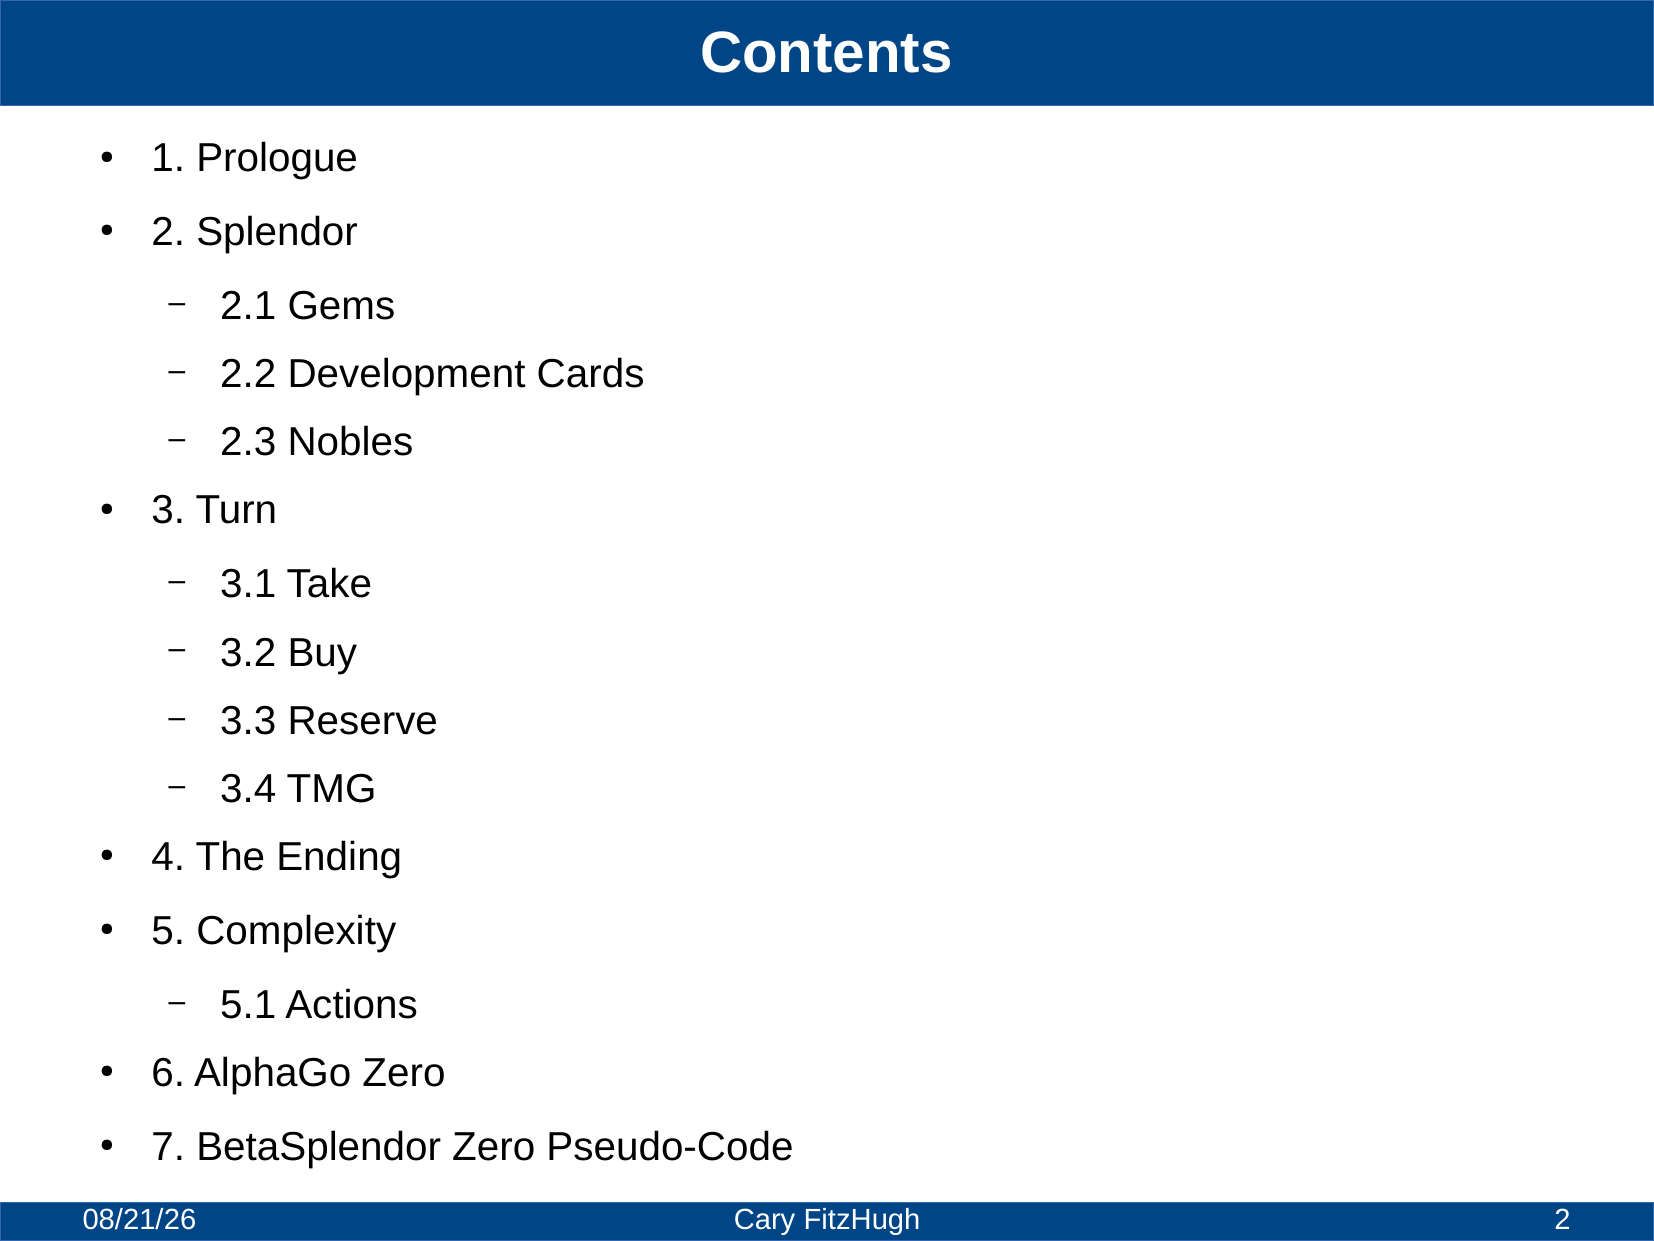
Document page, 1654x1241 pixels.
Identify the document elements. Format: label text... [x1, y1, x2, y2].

title Contents [0, 0, 1654, 106]
list 1. Prologue 2. Splendor 2.1 Gems 2.2 Development Cards 2.3 Nobles 3. Turn 3.1 Take 3.2 Buy 3.3 Reserve 3.4 TMG 4. The Ending 5. Complexity 5.1 Actions 6. AlphaGo Zero 7. BetaSplendor Zero Pseudo-Code [82, 135, 1571, 1171]
